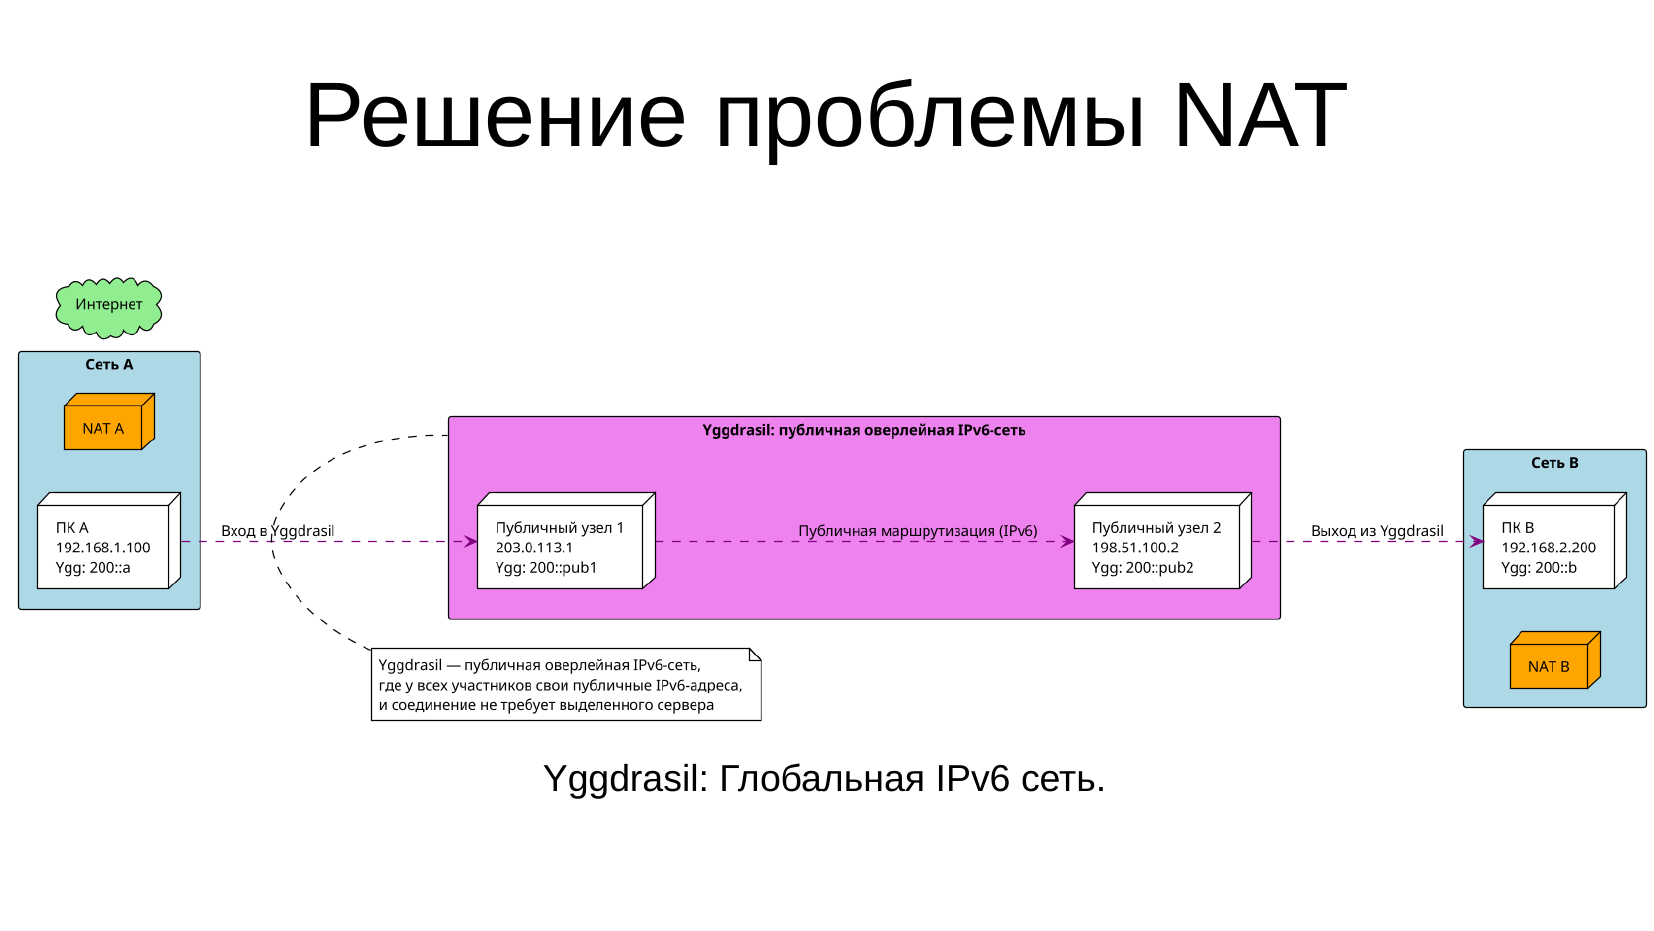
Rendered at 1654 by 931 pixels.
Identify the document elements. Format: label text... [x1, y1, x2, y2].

title Решение проблемы NAT [82, 37, 1571, 193]
text_box Yggdrasil: Глобальная IPv6 сеть. [150, 750, 1501, 901]
picture [3, 262, 1651, 727]
